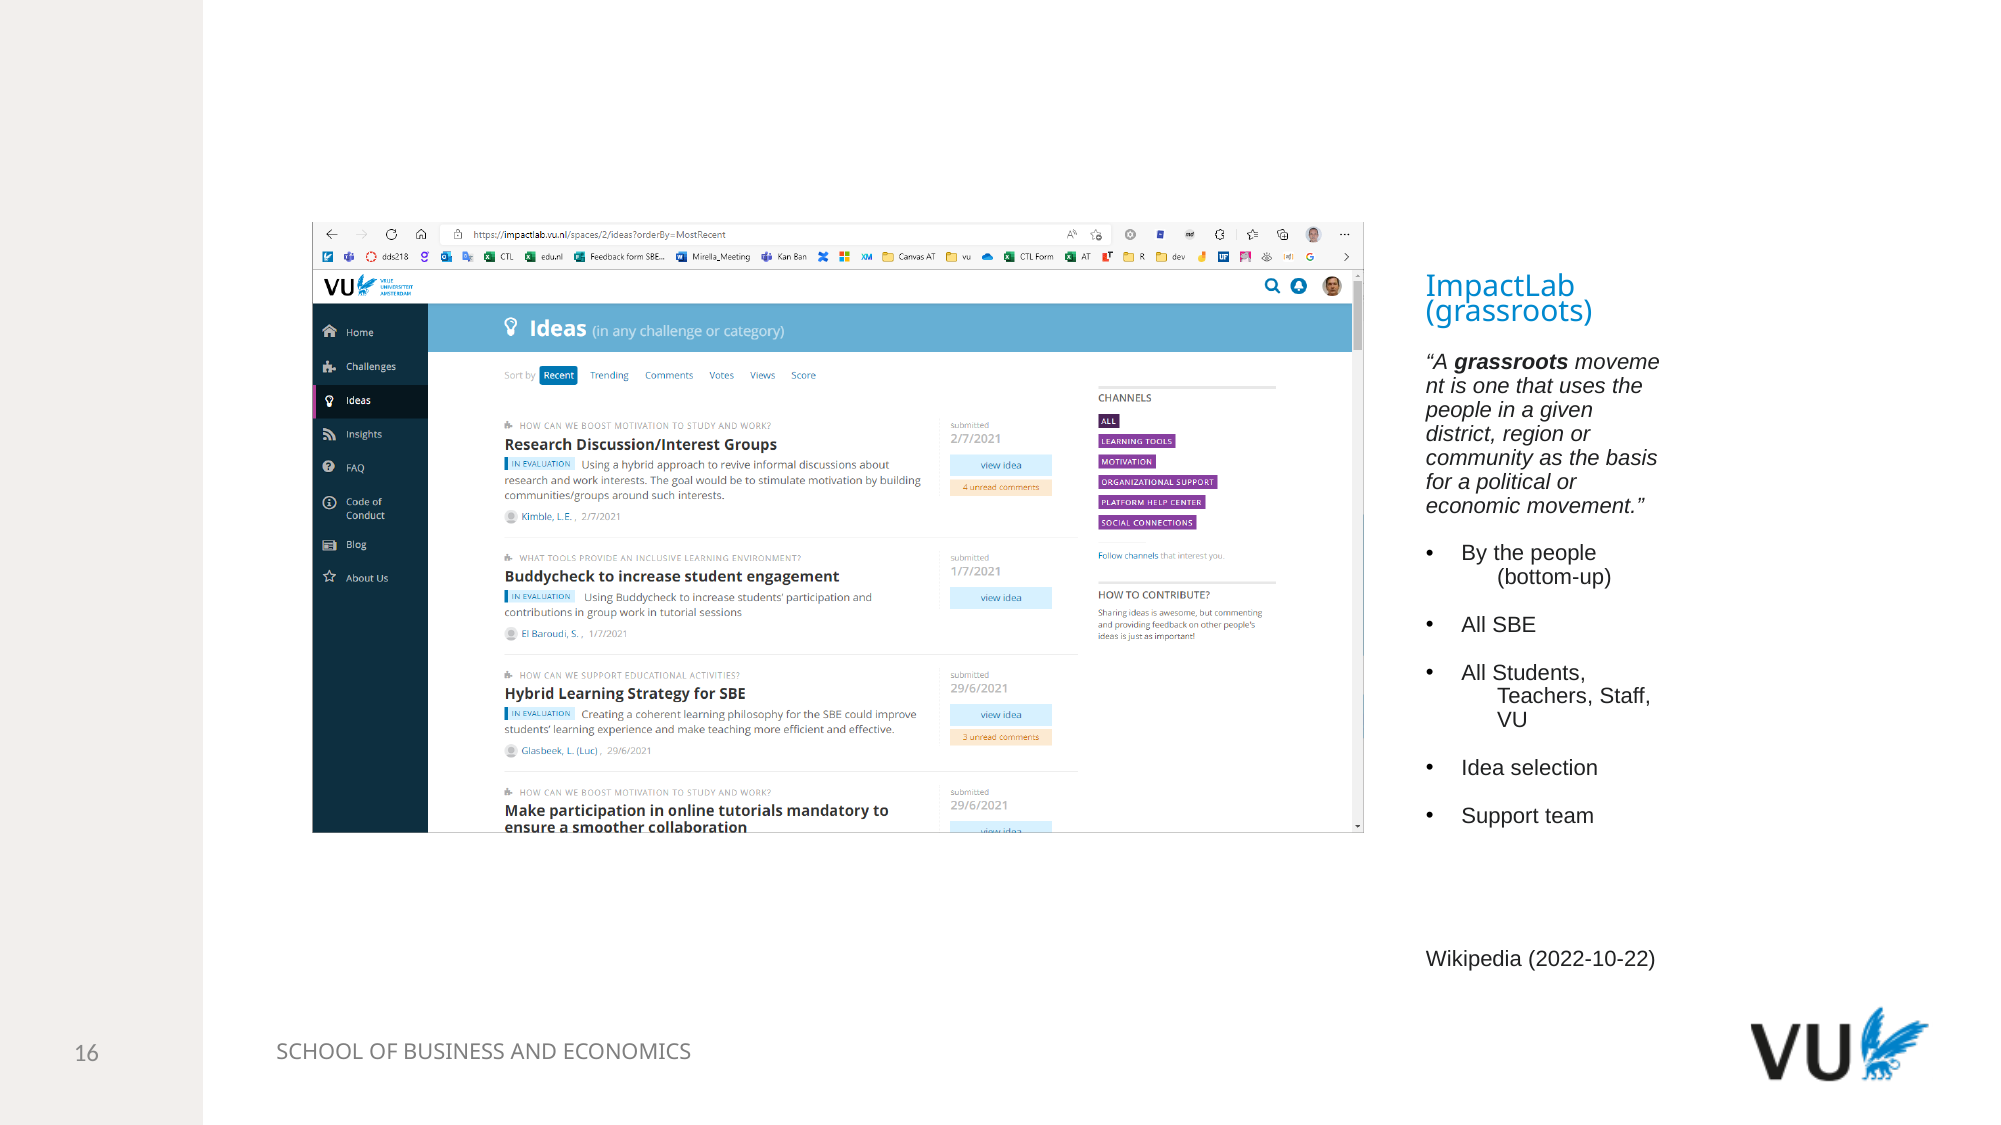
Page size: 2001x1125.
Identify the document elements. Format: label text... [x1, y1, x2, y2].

text_box 13 [73, 977, 203, 1125]
picture [312, 222, 1364, 833]
text_box SCHOOL OF BUSINESS AND ECONOMICS [276, 977, 1413, 1125]
list ImpactLab (grassroots) “A grassroots movement is one that uses the people in a given district, region or community as the basis for a political or economic movement.” By the people (bottom-up) All SBE All Students, Teachers, Staff, VU Idea selection Support team Wikipedia (2022-10-22) [1425, 276, 1927, 978]
